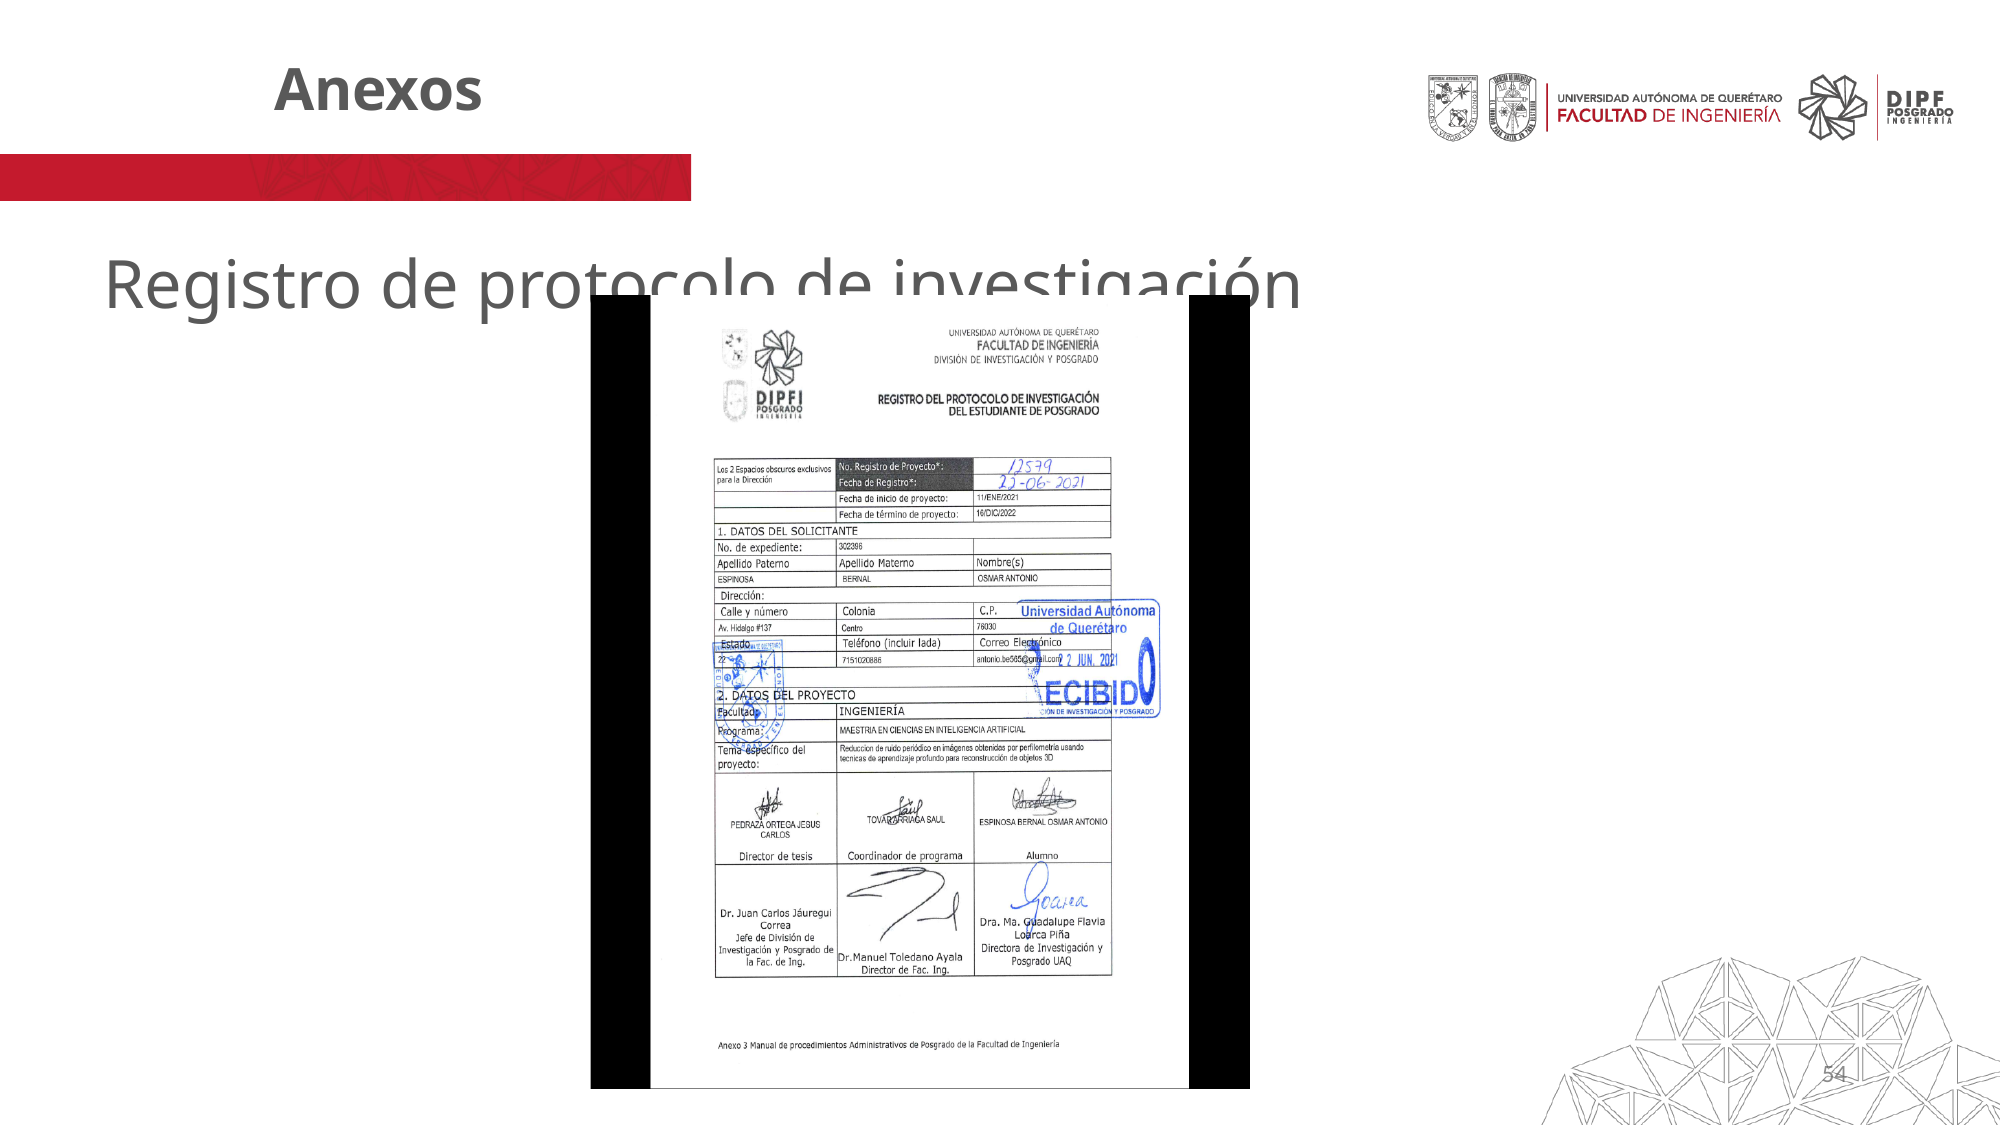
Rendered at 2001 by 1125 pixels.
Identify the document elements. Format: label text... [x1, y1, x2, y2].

picture [1422, 66, 1959, 160]
picture [1521, 945, 2000, 1125]
text_box Registro de protocolo de investigación [88, 236, 1979, 401]
picture [0, 154, 692, 201]
text_box Anexos [66, 14, 692, 154]
picture [590, 295, 1250, 1089]
